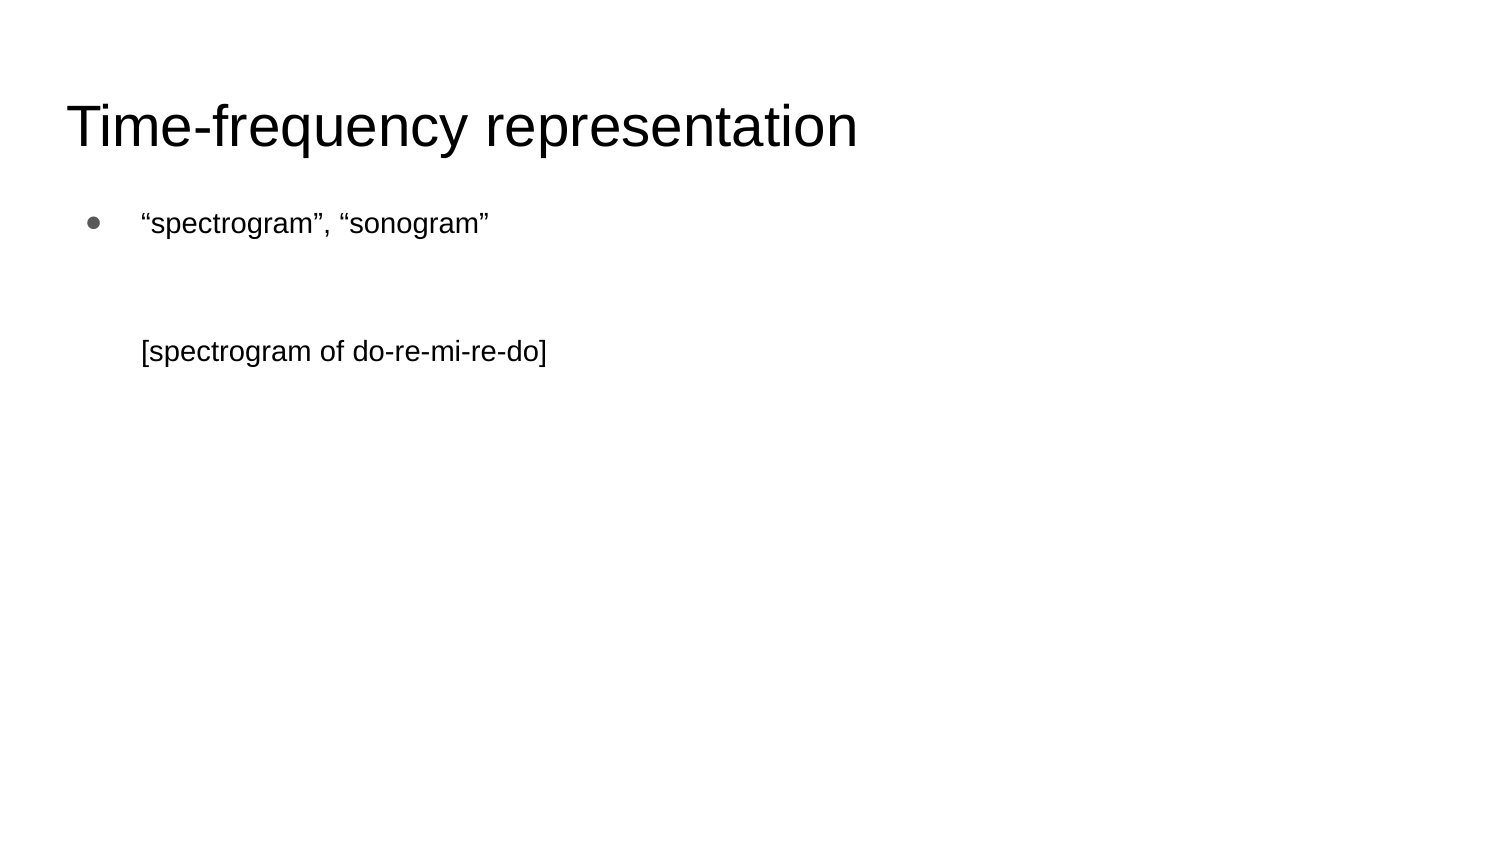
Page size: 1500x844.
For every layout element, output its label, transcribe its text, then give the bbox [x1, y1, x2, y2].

list “spectrogram”, “sonogram” [spectrogram of do-re-mi-re-do] [51, 188, 1449, 750]
title Time-frequency representation [51, 72, 1449, 167]
